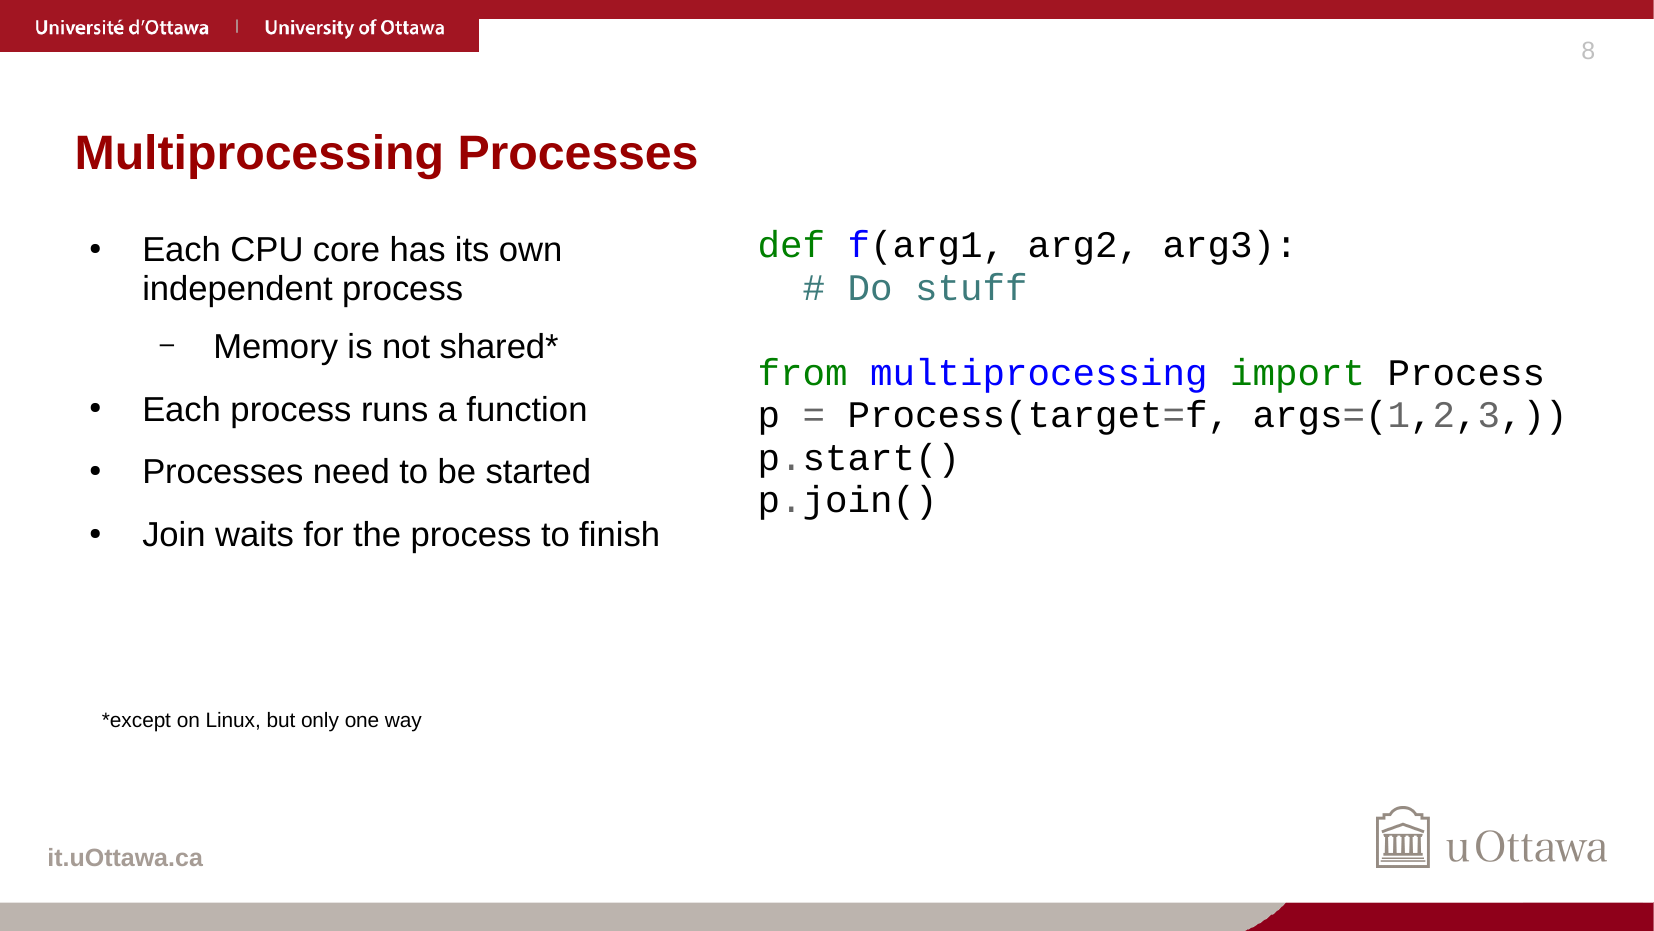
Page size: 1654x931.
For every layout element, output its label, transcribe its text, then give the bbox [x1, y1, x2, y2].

picture [1376, 806, 1607, 868]
picture [0, 0, 1654, 52]
title Multiprocessing Processes [74, 93, 1481, 212]
list Each CPU core has its own independent process Memory is not shared* Each process runs a function Processes need to be started Join waits for the process to finish [71, 230, 758, 740]
text_box *except on Linux, but only one way [87, 701, 438, 740]
picture [0, 903, 1654, 931]
text_box def f(arg1, arg2, arg3): # Do stuff from multiprocessing import Process p = Process(target=f, args=(1,2,3,)) p.start() p.join() [743, 219, 1583, 532]
